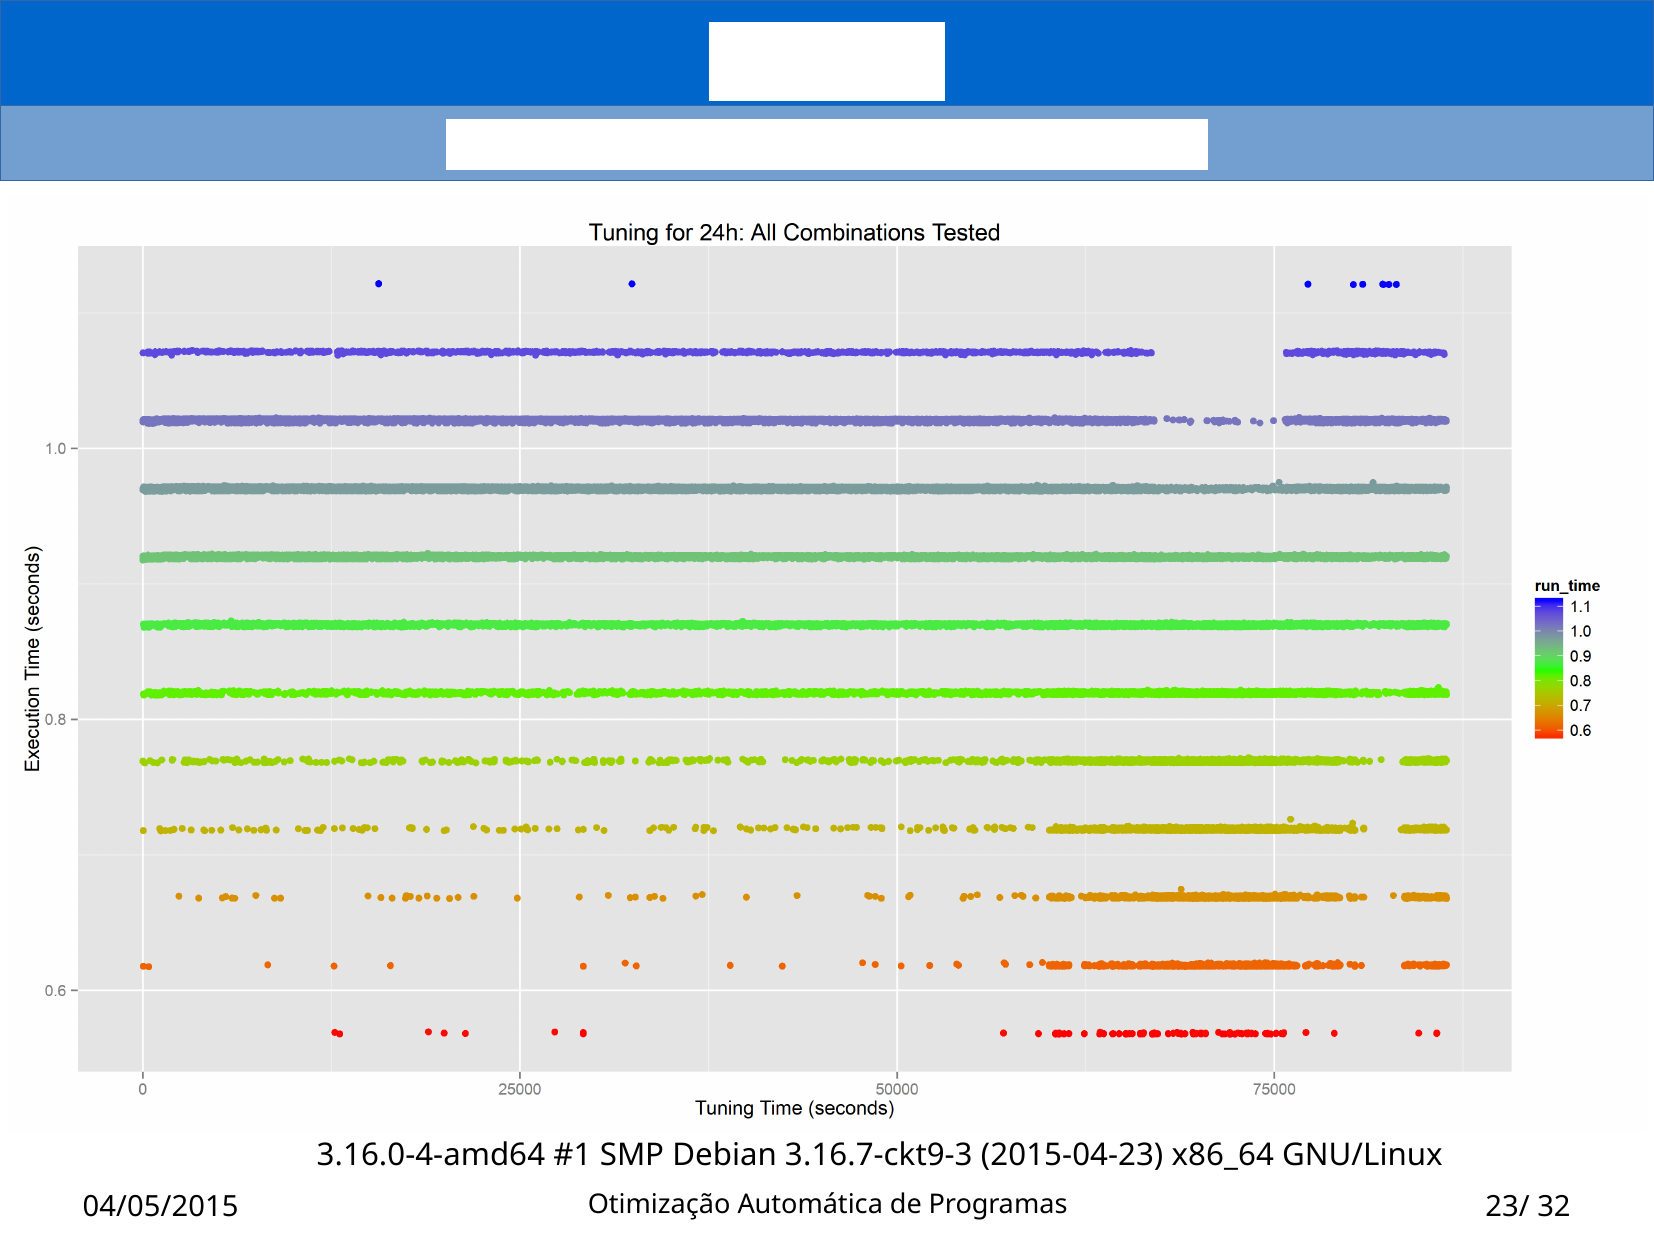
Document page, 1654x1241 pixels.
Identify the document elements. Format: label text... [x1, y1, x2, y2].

text_box Conjuntos de Instâncias de SAT: Resultados [1, 18, 1652, 271]
text_box 3.16.0-4-amd64 #1 SMP Debian 3.16.7-ckt9-3 (2015-04-23) x86_64 GNU/Linux [301, 1125, 1352, 1180]
picture [7, 194, 1647, 1132]
title Exemplo [82, 0, 1571, 166]
